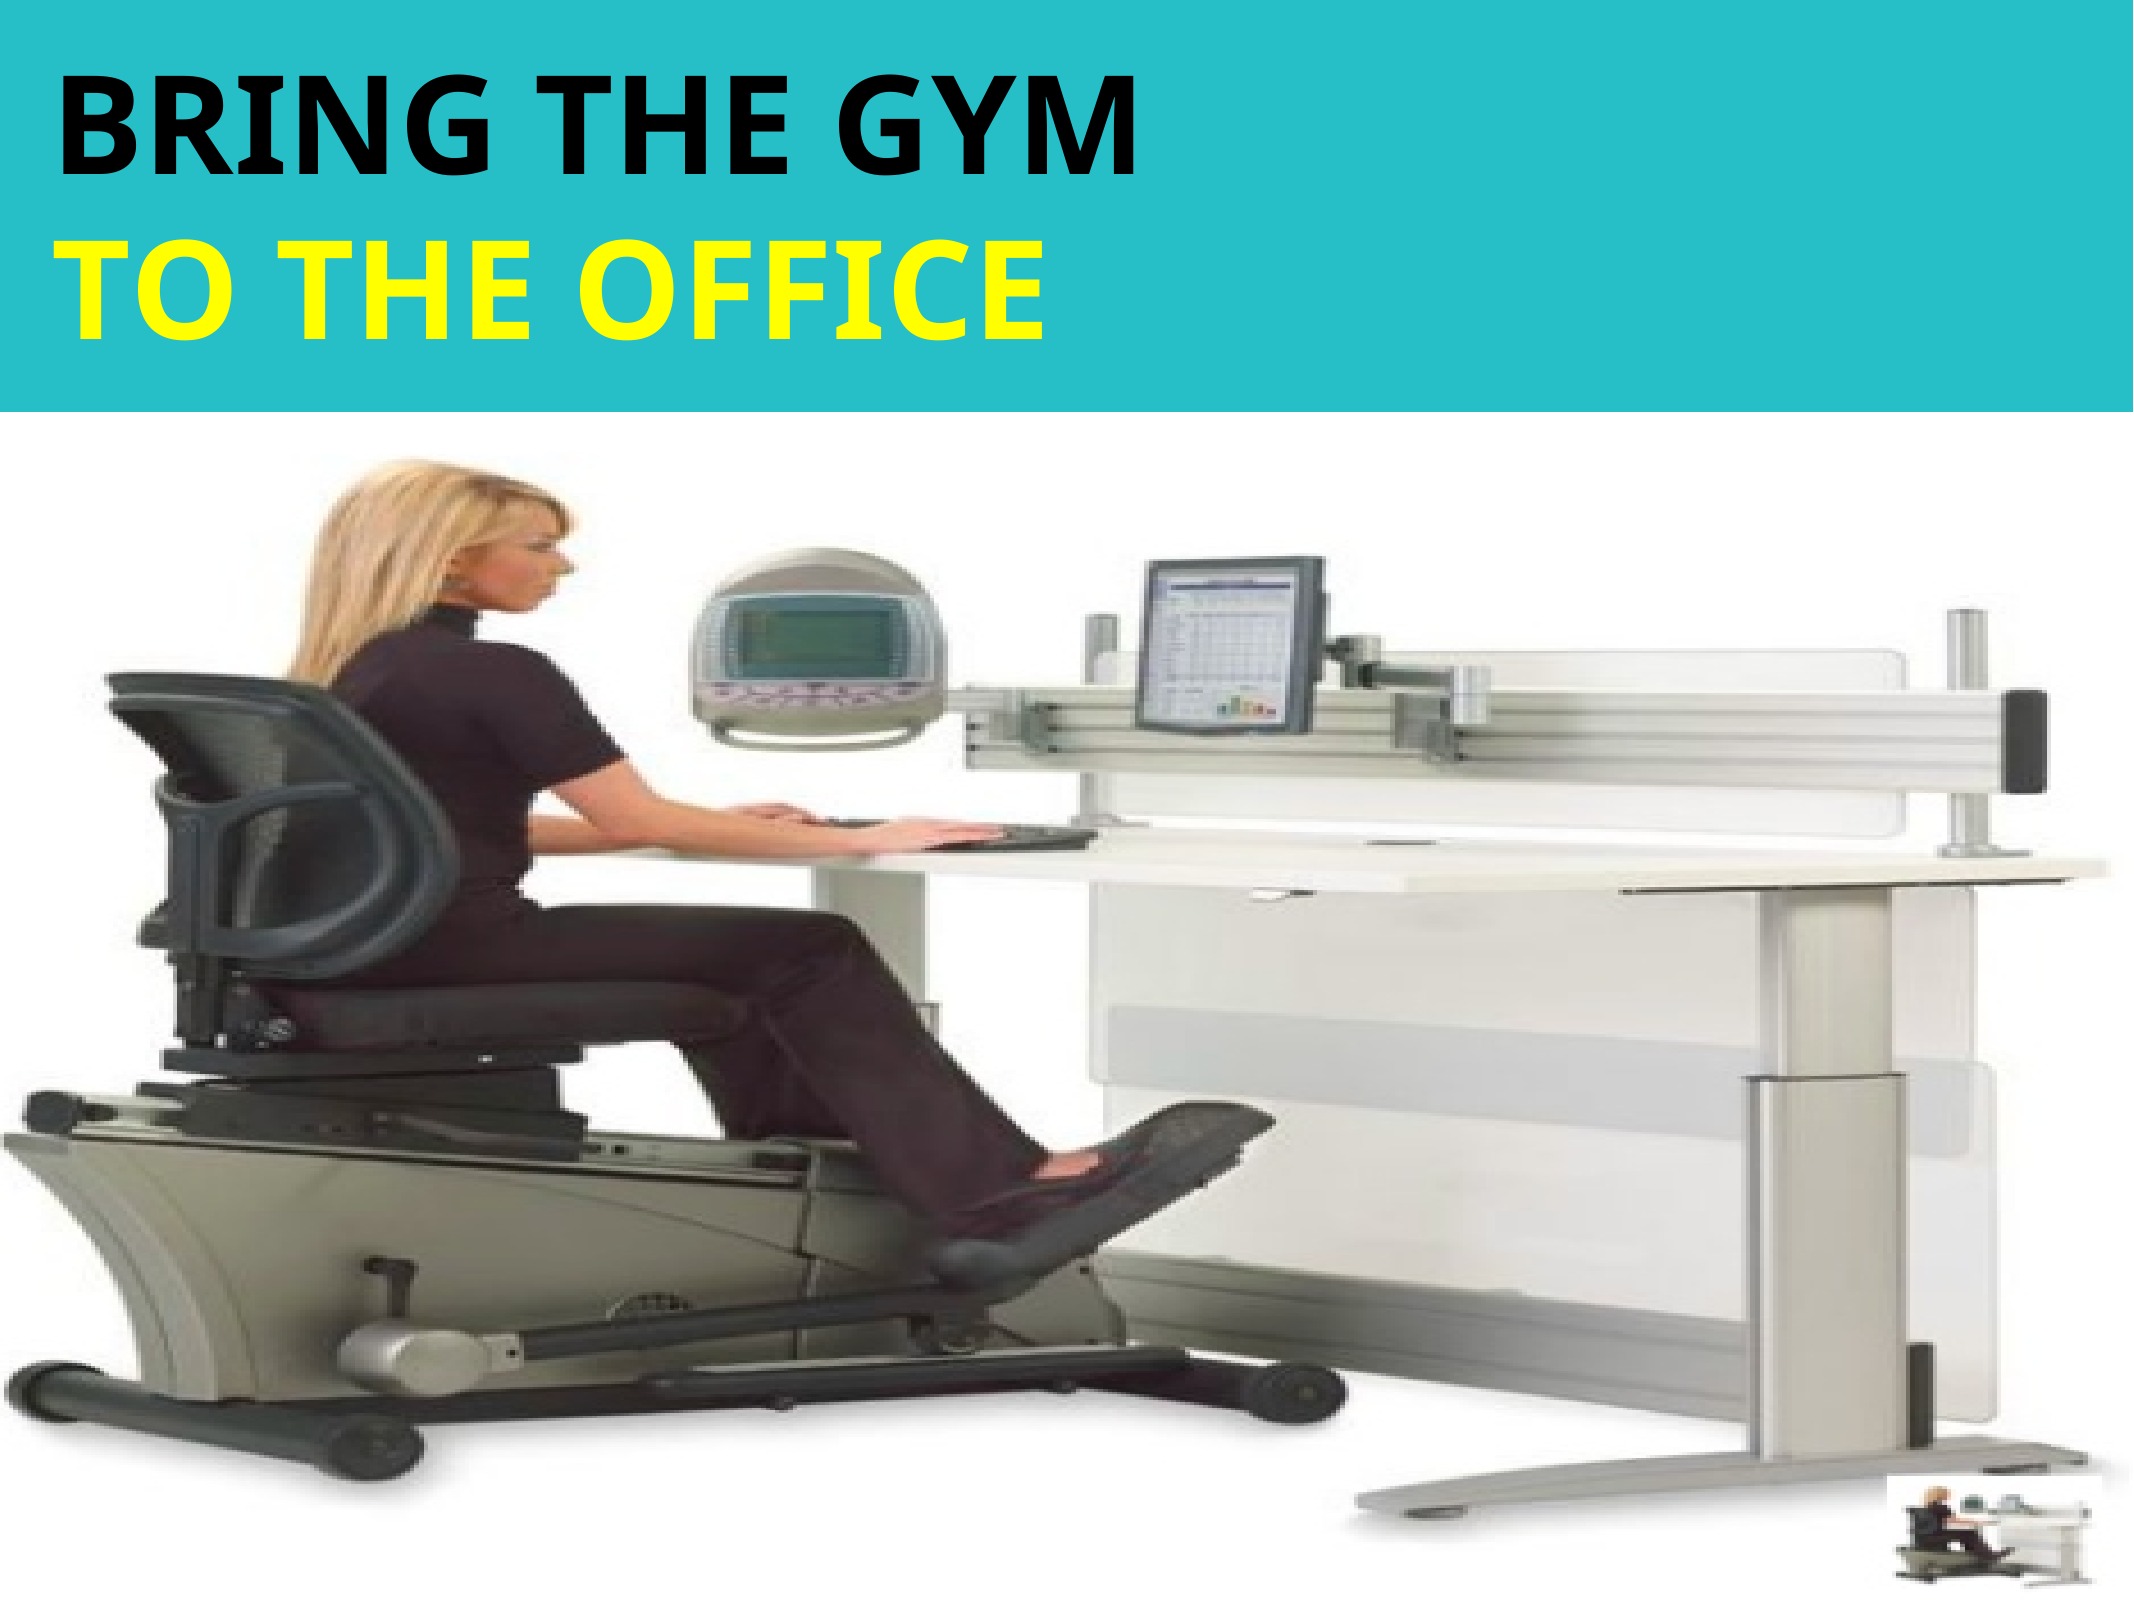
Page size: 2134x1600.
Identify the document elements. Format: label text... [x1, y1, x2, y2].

picture [0, 412, 2134, 1600]
text_box BRING THE GYM TO THE OFFICE [41, 37, 2134, 412]
